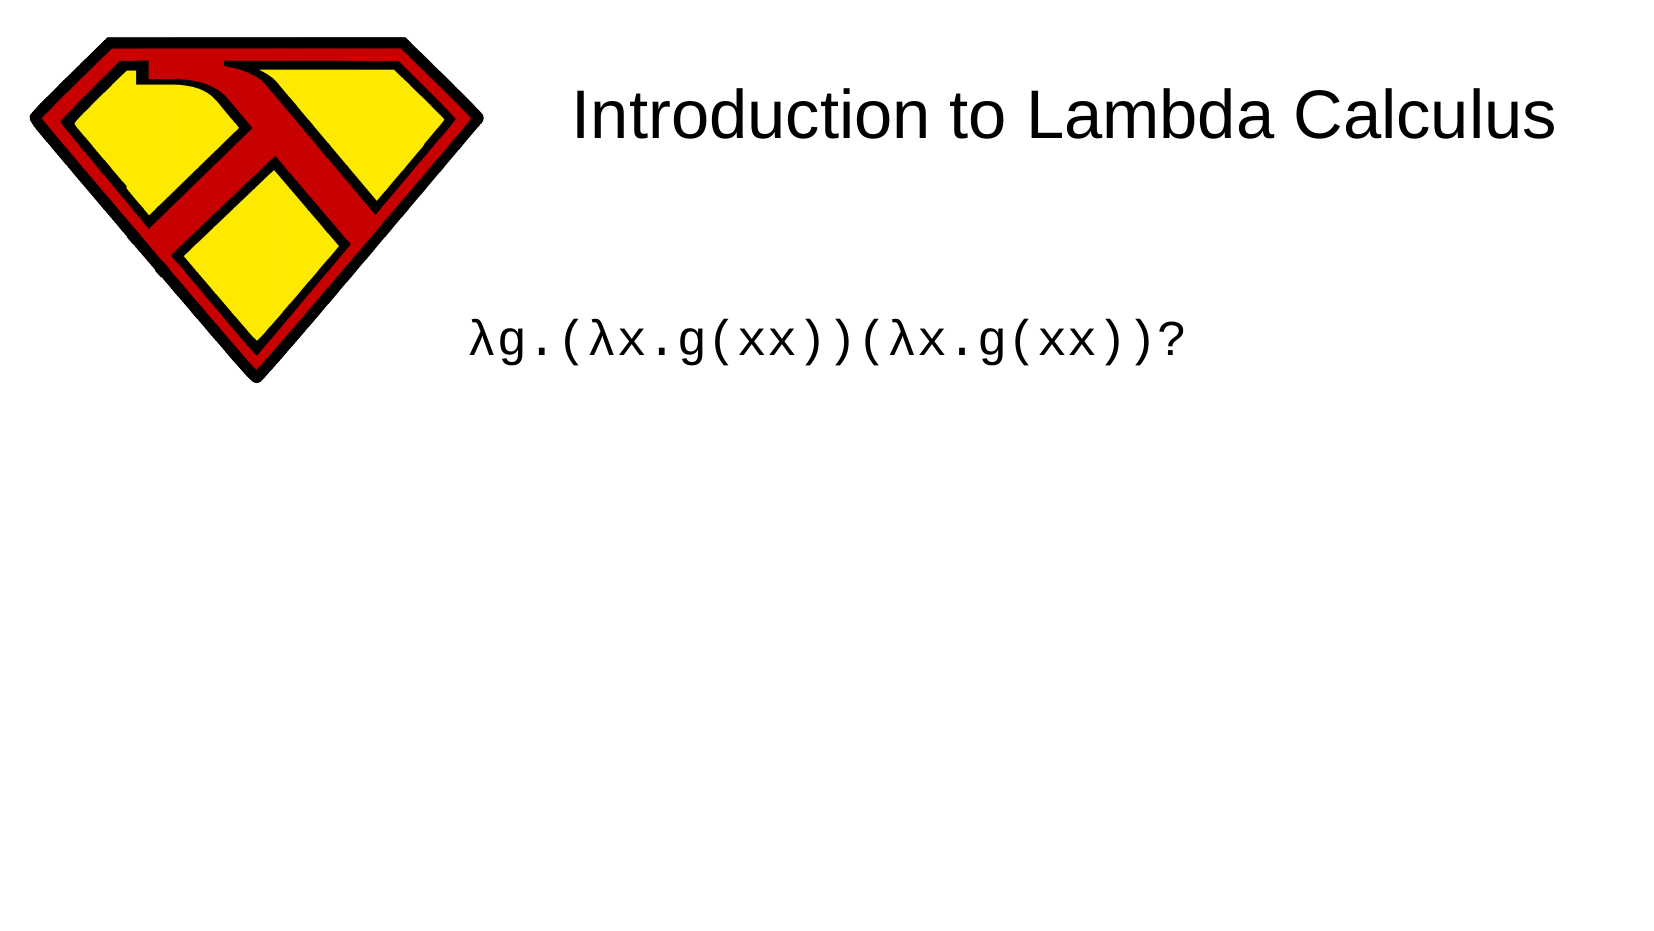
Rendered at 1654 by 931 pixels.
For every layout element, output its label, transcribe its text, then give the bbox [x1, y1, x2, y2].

subtitle λg.(λx.g(xx))(λx.g(xx))? [82, 258, 1571, 799]
title Introduction to Lambda Calculus [540, 37, 1571, 193]
picture [0, 23, 515, 414]
